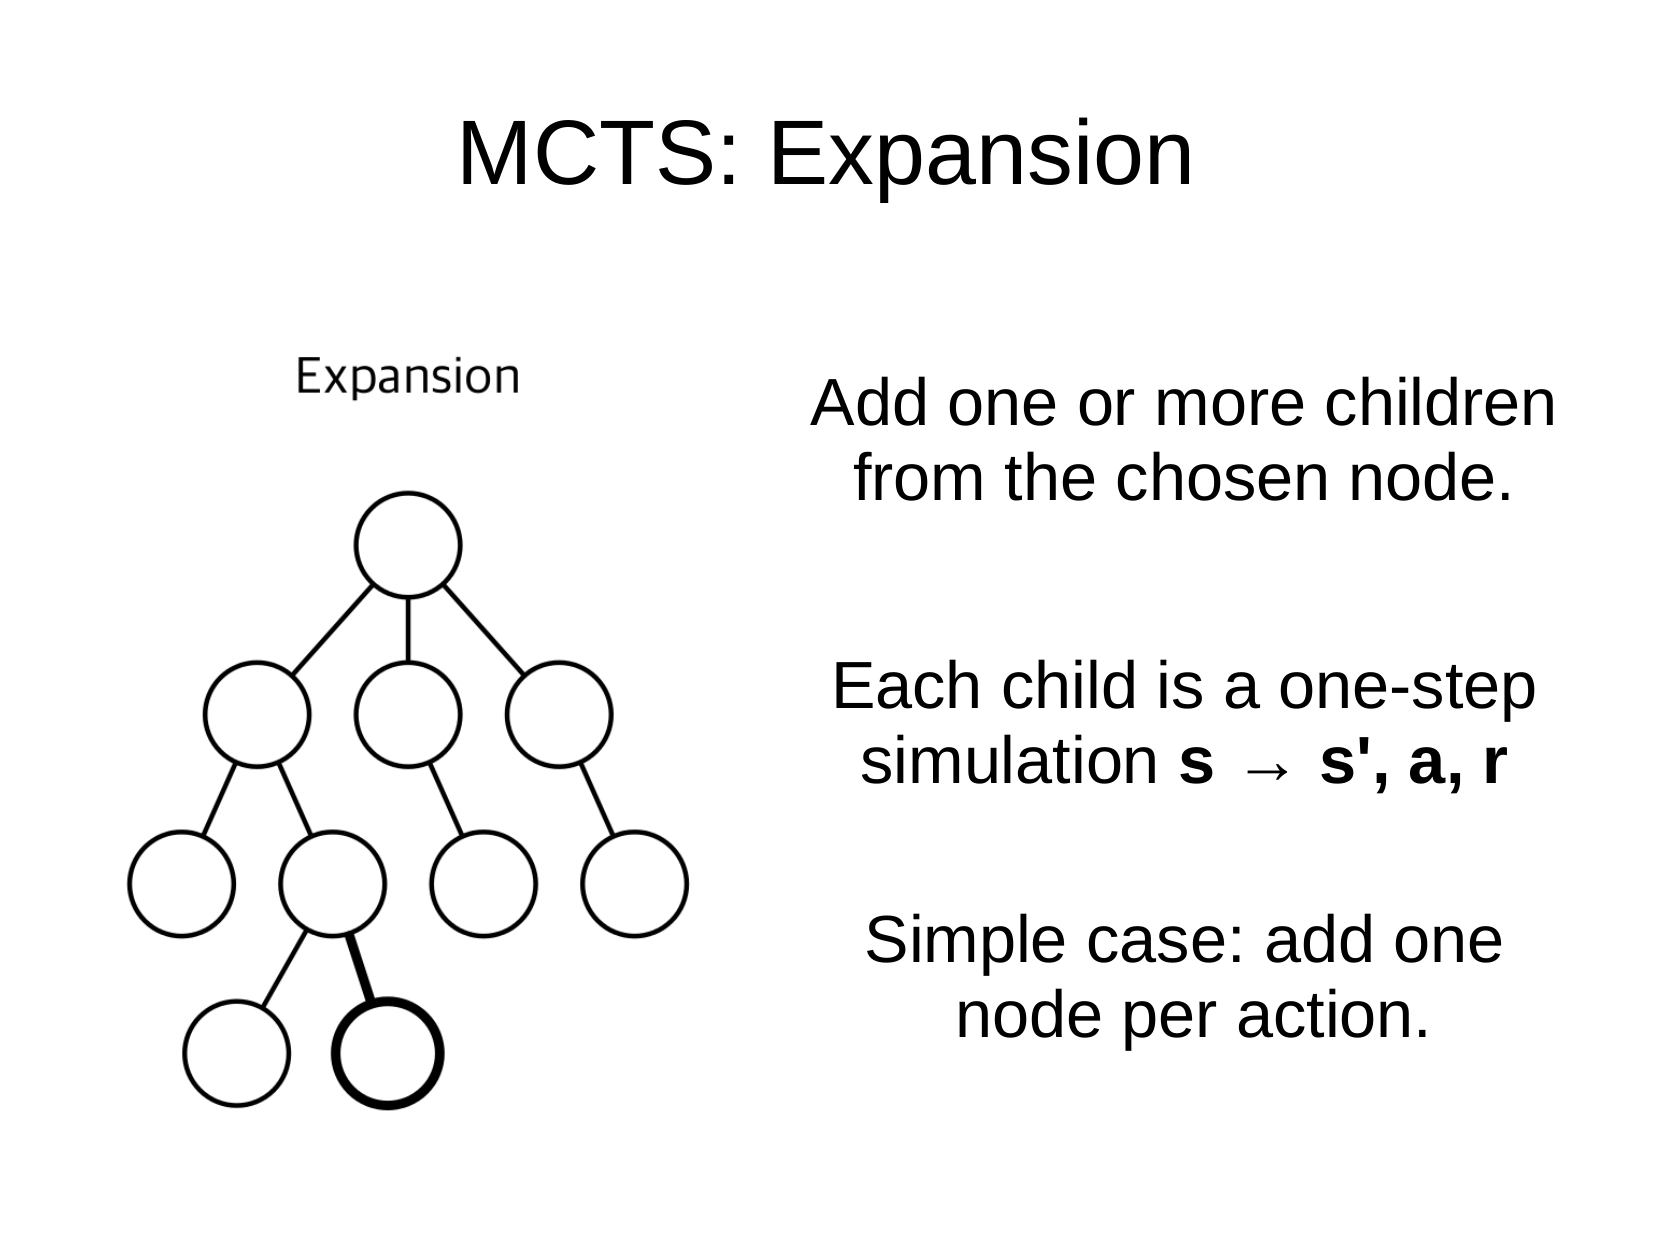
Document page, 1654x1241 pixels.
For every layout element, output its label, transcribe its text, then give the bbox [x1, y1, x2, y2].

list Add one or more children from the chosen node. Each child is a one-step simulation s → s', a, r Simple case: add one node per action. [673, 290, 1626, 1241]
picture [78, 312, 704, 1148]
title MCTS: Expansion [82, 49, 1571, 257]
